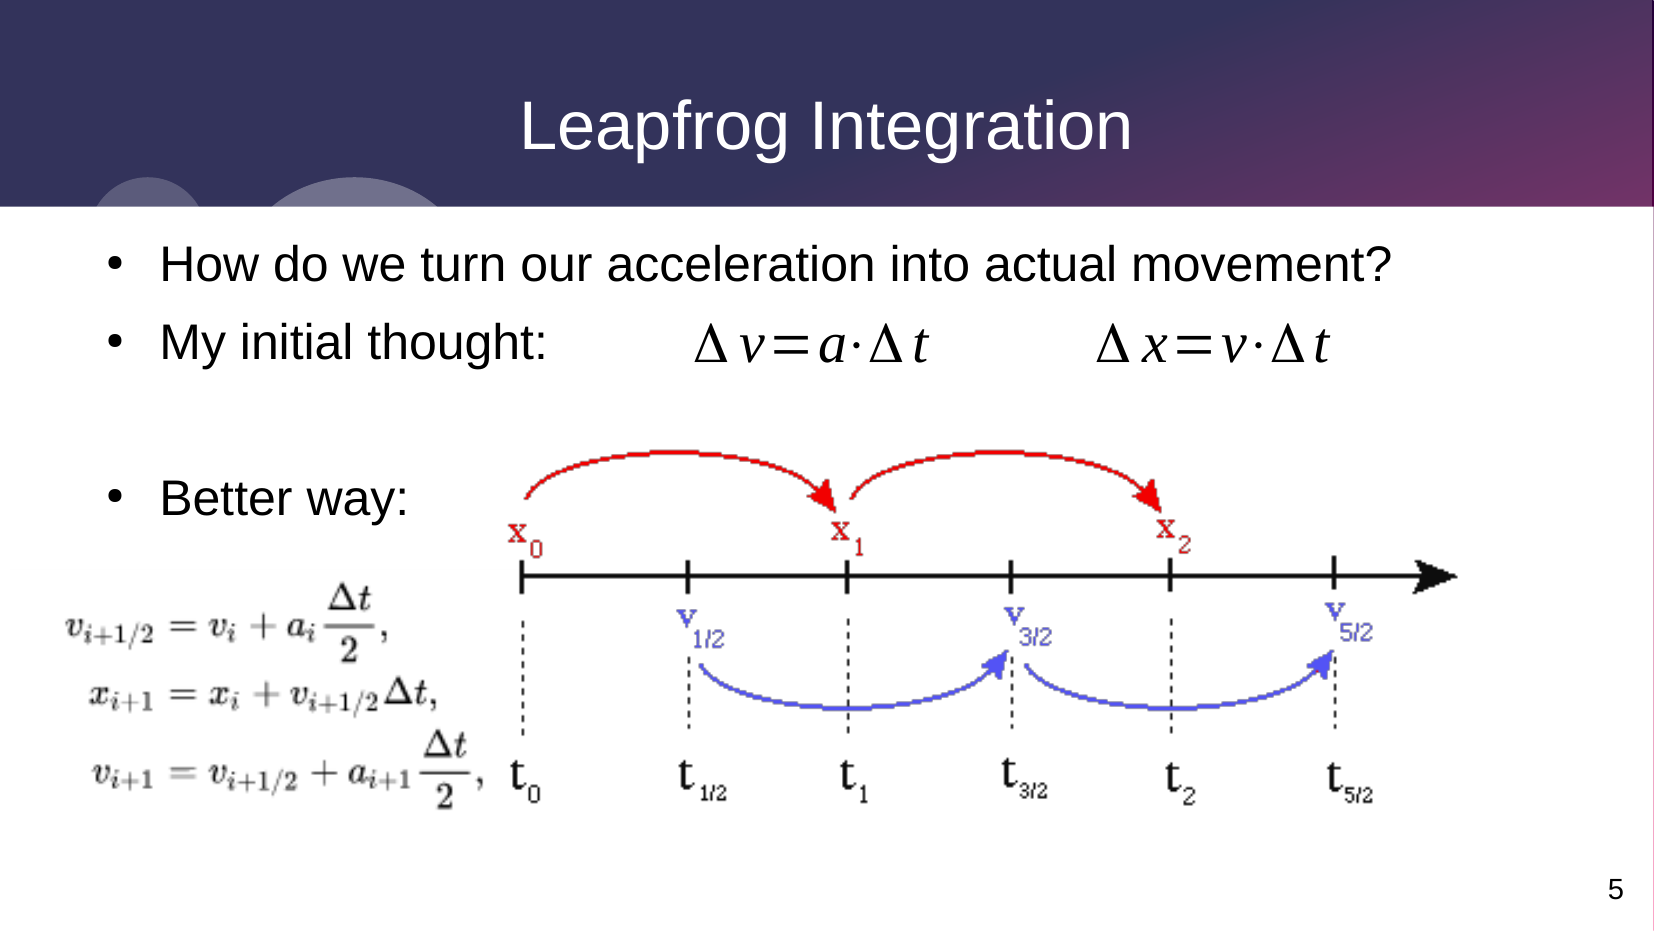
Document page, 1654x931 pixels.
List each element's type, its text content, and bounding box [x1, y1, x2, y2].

title Leapfrog Integration [88, 44, 1565, 207]
chart [1087, 310, 1341, 376]
picture [10, 435, 1467, 829]
list How do we turn our acceleration into actual movement? My initial thought: Better way: [88, 236, 1565, 544]
chart [675, 310, 939, 376]
